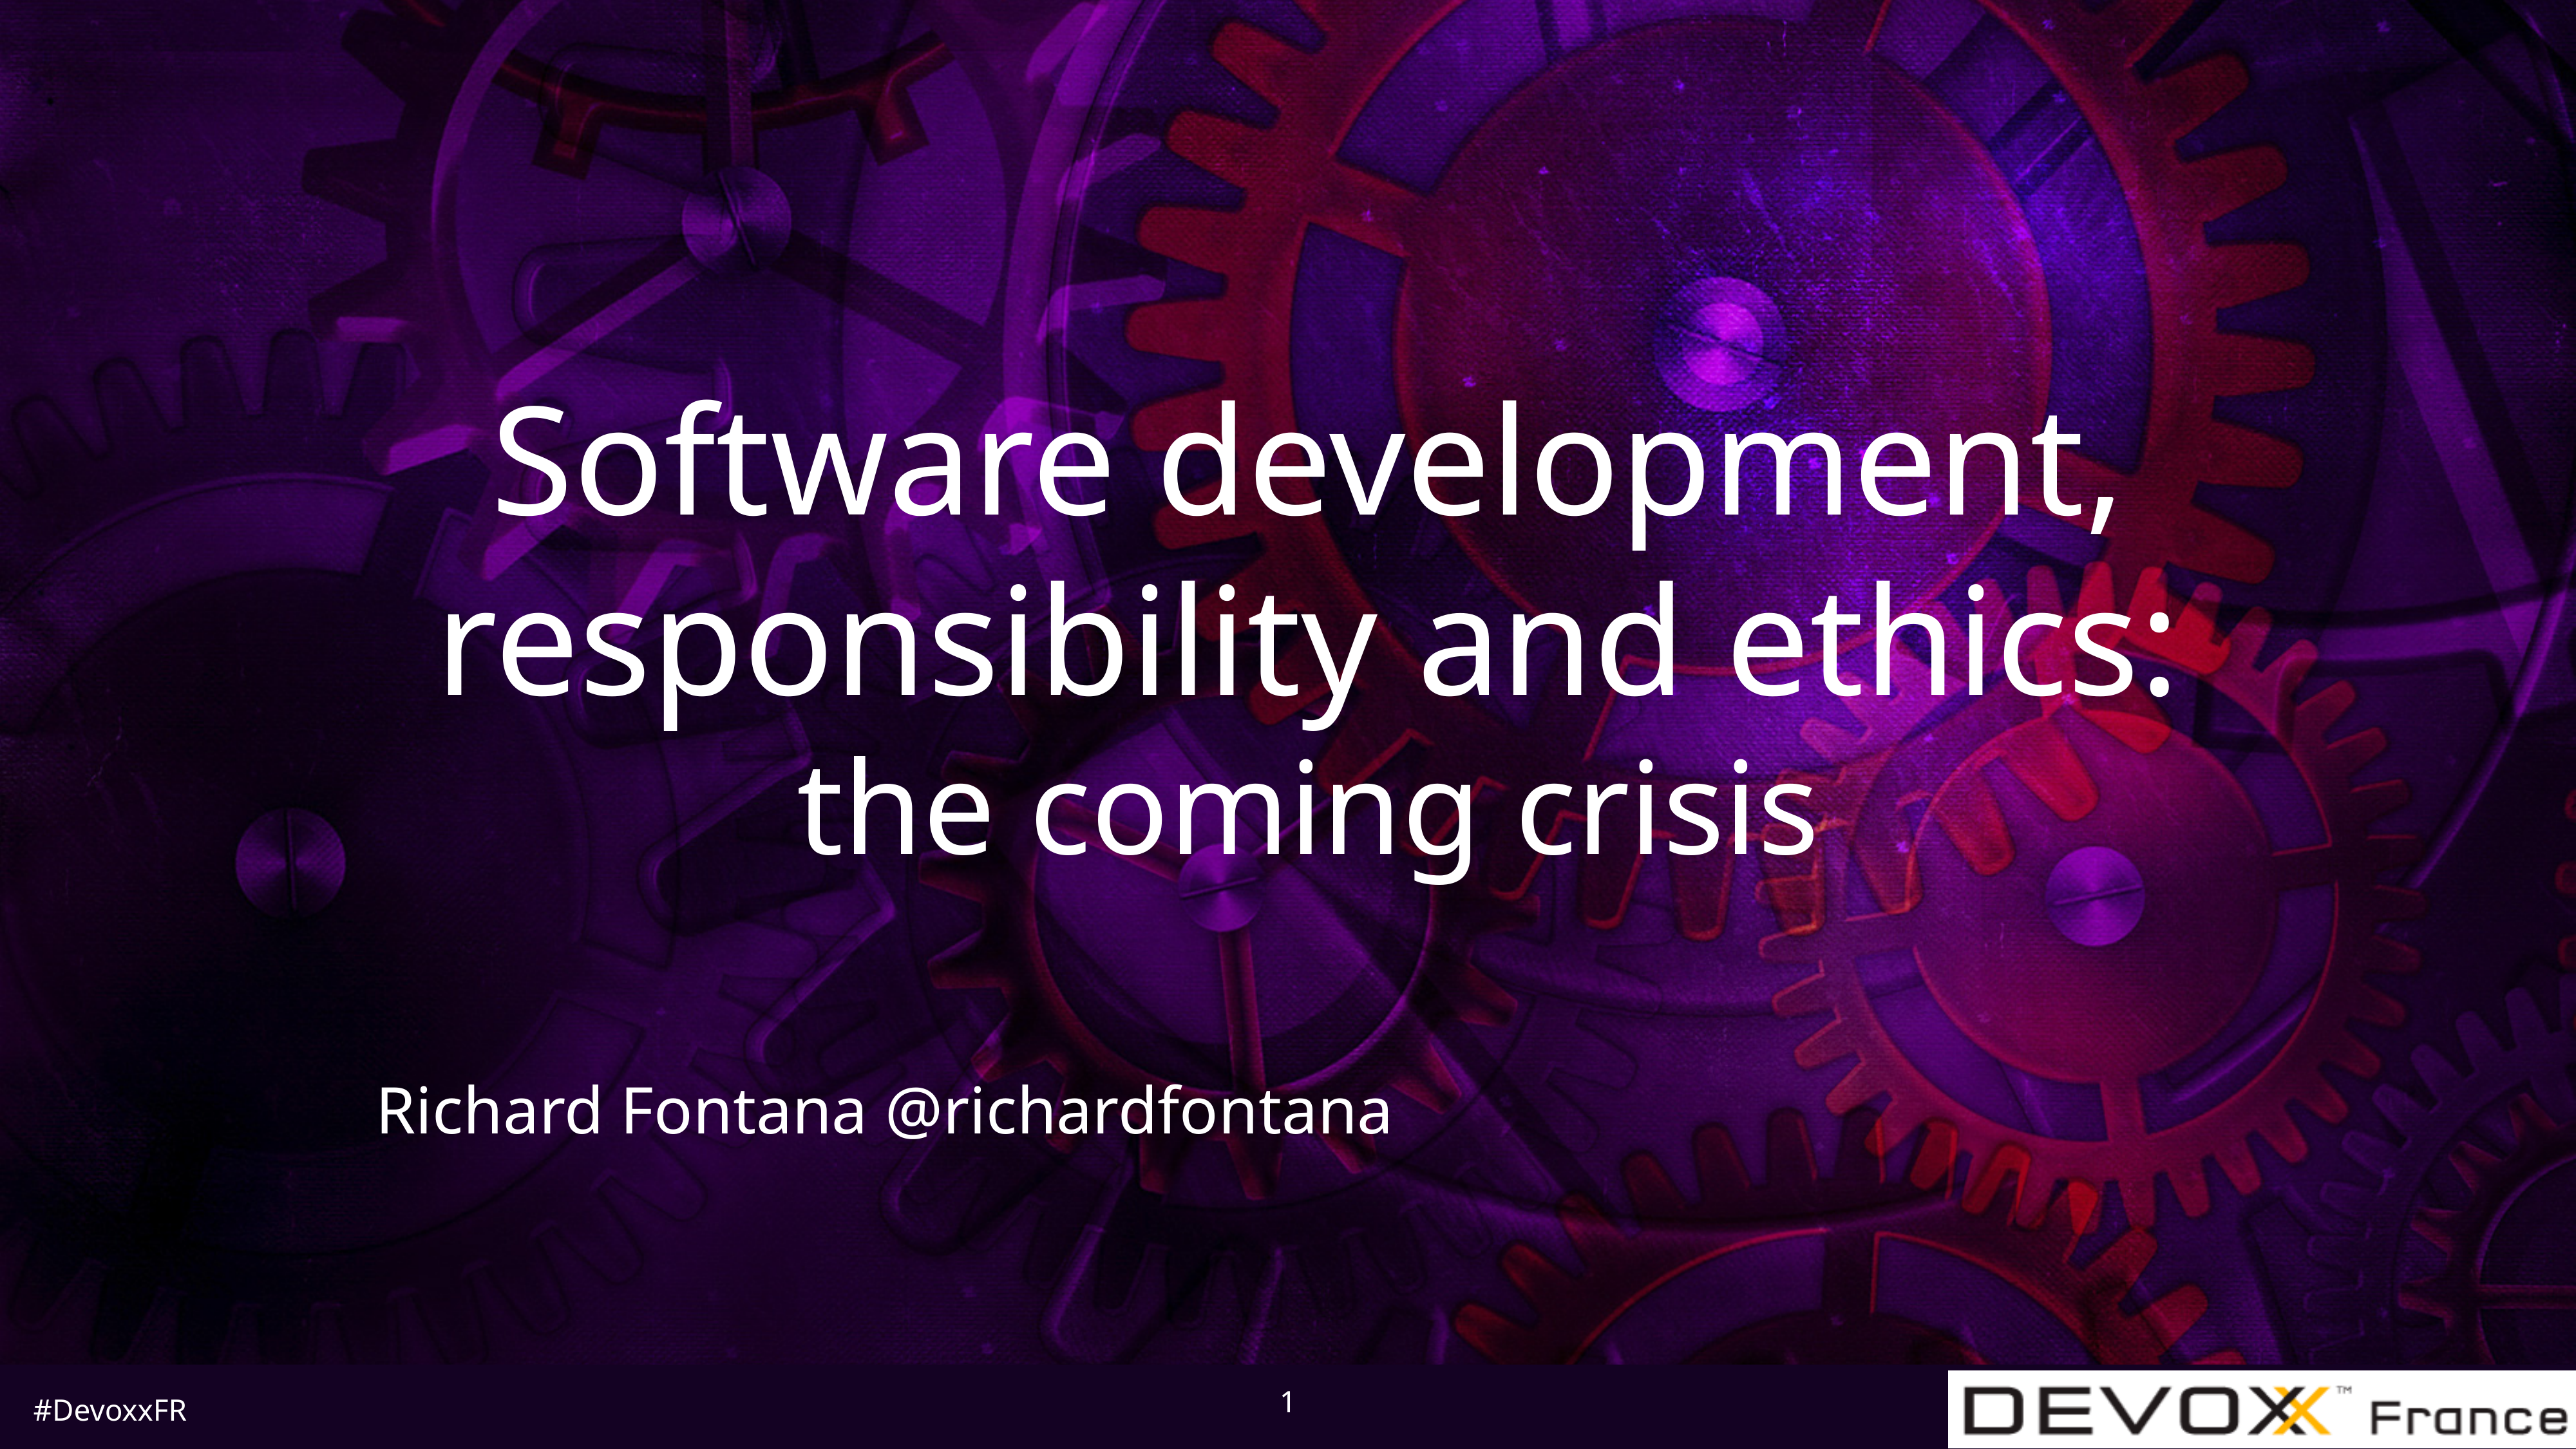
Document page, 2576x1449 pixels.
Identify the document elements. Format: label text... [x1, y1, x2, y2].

picture [1948, 1370, 2576, 1448]
subtitle Richard Fontana @richardfontana [368, 905, 2208, 1326]
slide_number <number> [1247, 1375, 1329, 1427]
picture [0, 0, 2576, 1364]
title Software development, responsibility and ethics: the coming crisis [266, 486, 2351, 759]
